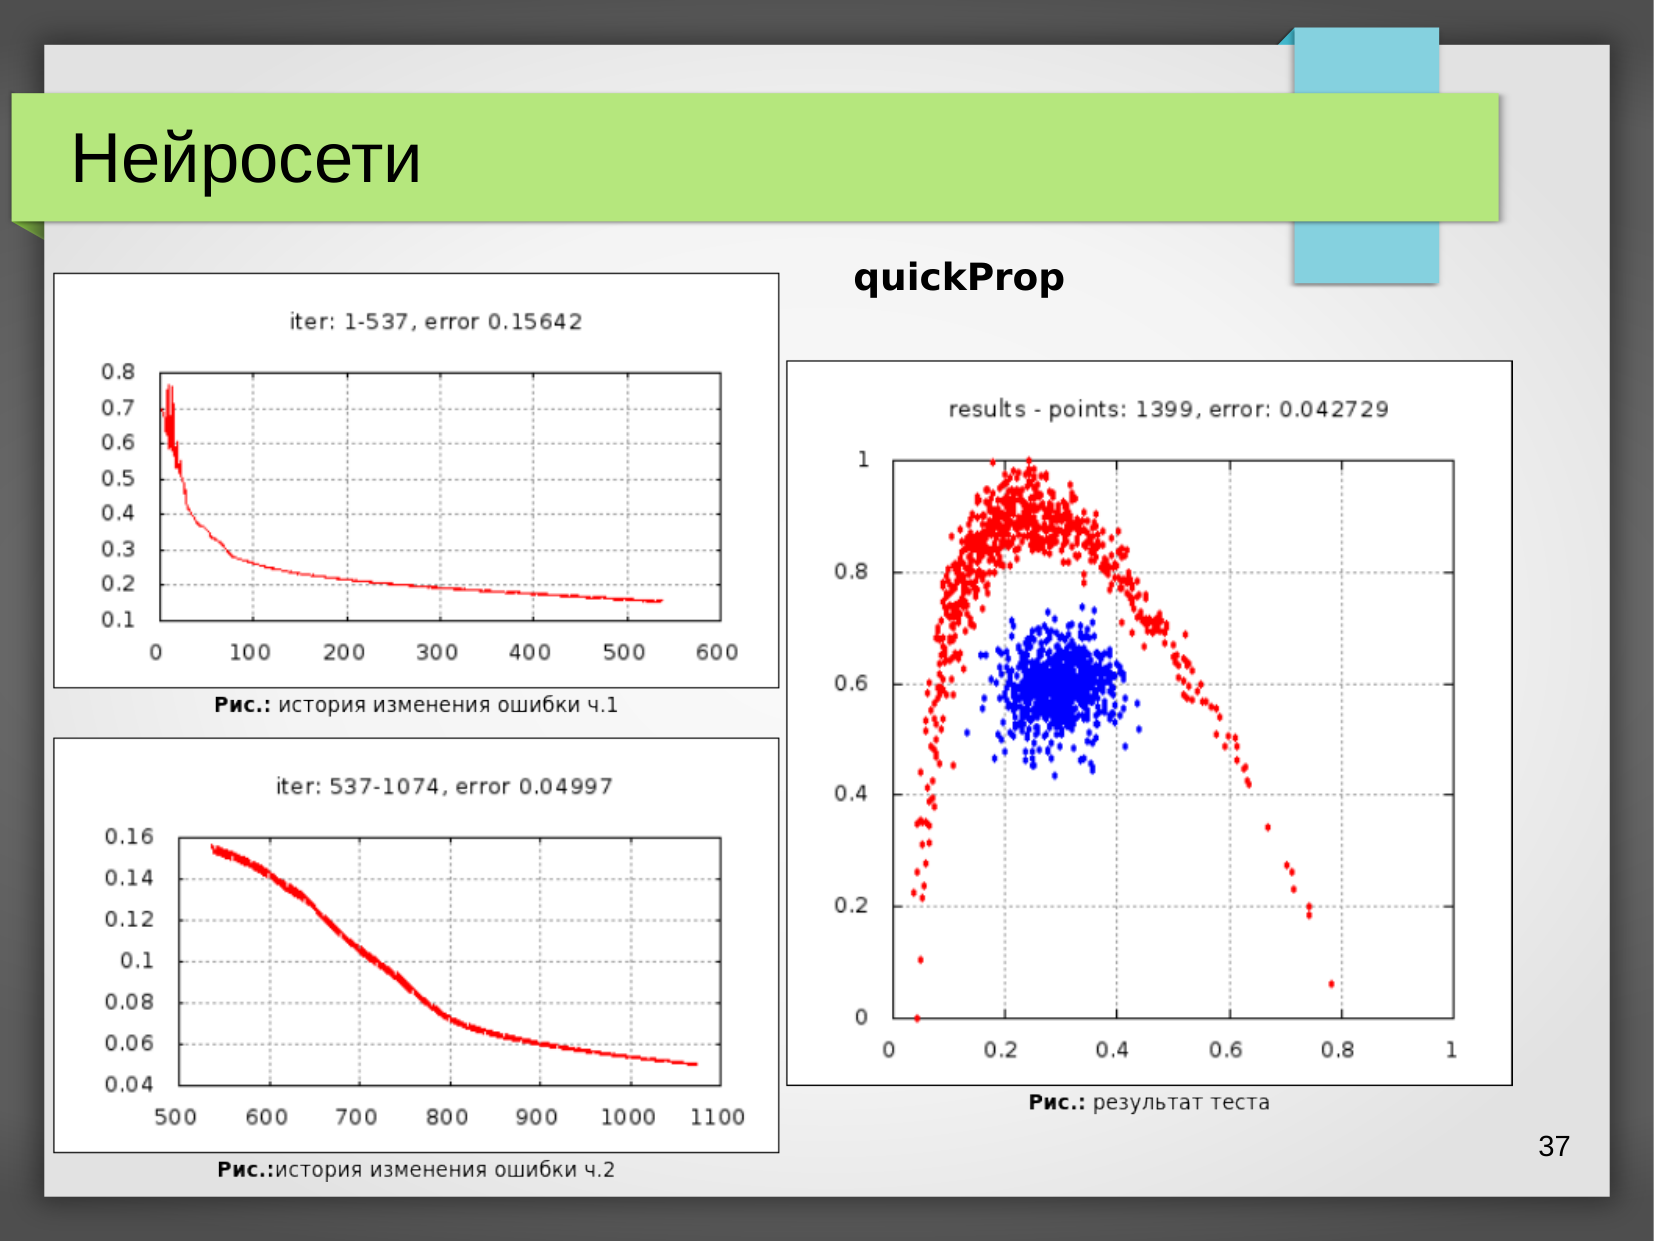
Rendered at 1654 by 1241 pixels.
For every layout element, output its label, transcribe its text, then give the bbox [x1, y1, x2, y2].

title Нейросети [70, 118, 1205, 199]
text_box quickProp [838, 248, 1081, 308]
picture [0, 0, 1654, 1241]
